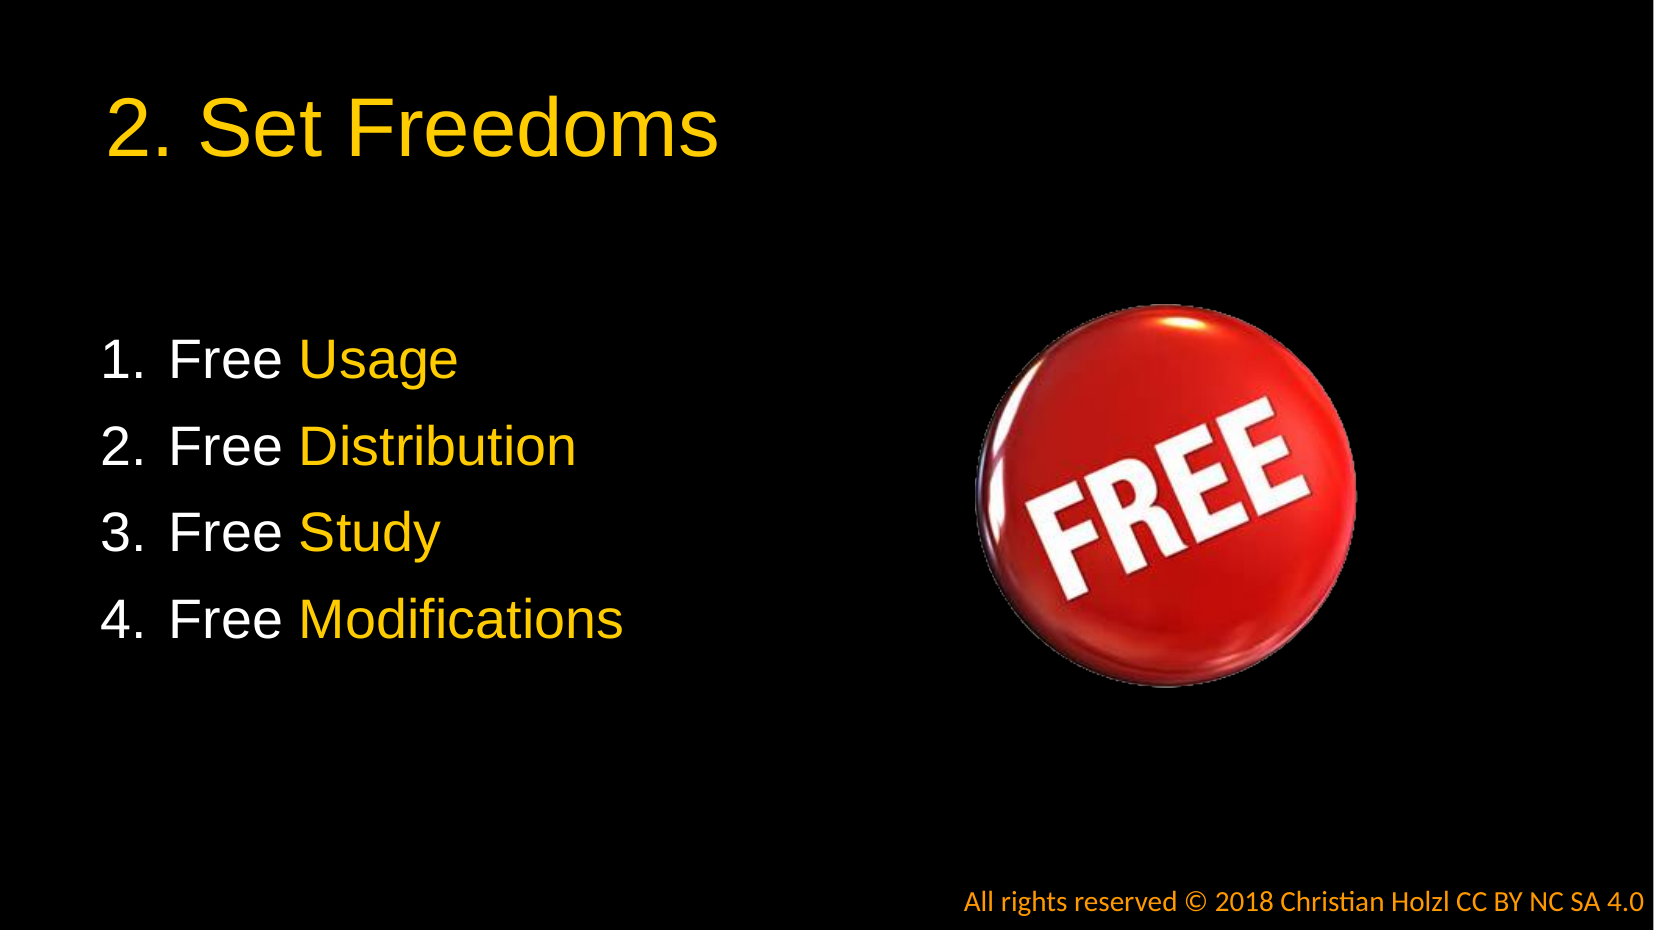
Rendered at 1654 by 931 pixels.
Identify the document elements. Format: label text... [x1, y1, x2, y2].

picture [975, 304, 1358, 688]
title 2. Set Freedoms [105, 41, 1571, 214]
list Free Usage Free Distribution Free Study Free Modifications [82, 327, 1571, 928]
